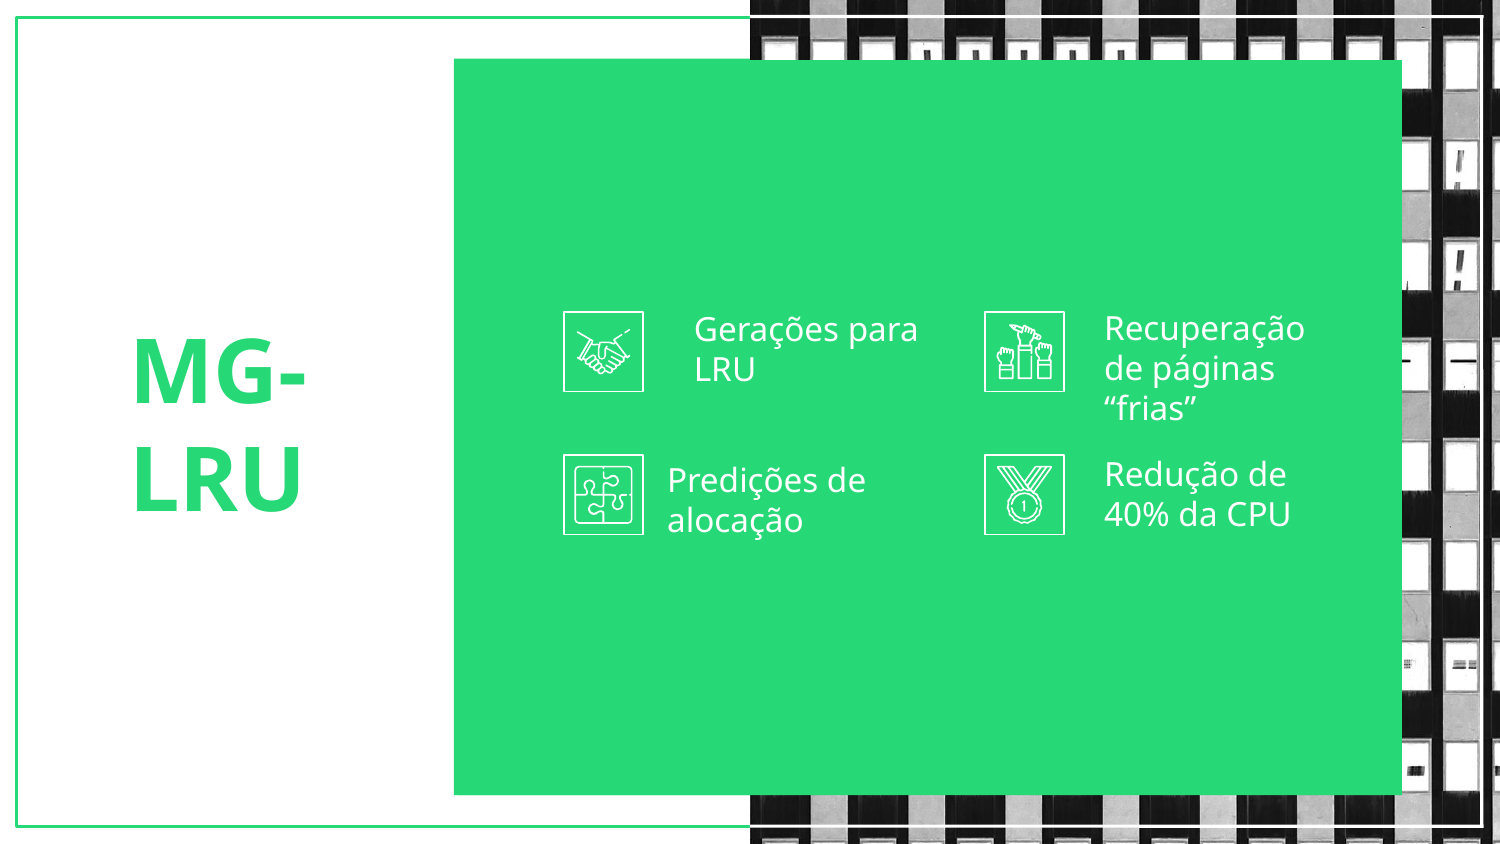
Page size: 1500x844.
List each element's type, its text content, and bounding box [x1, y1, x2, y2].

subtitle Redução de 40% da CPU [1089, 438, 1360, 552]
picture [750, 0, 1500, 844]
subtitle Gerações para LRU [679, 293, 949, 392]
title MG-LRU [114, 255, 419, 589]
subtitle Recuperação de páginas “frias” [1089, 292, 1360, 412]
picture [750, 19, 1480, 824]
text_box [457, 60, 1402, 796]
subtitle Predições de alocação [652, 443, 923, 546]
